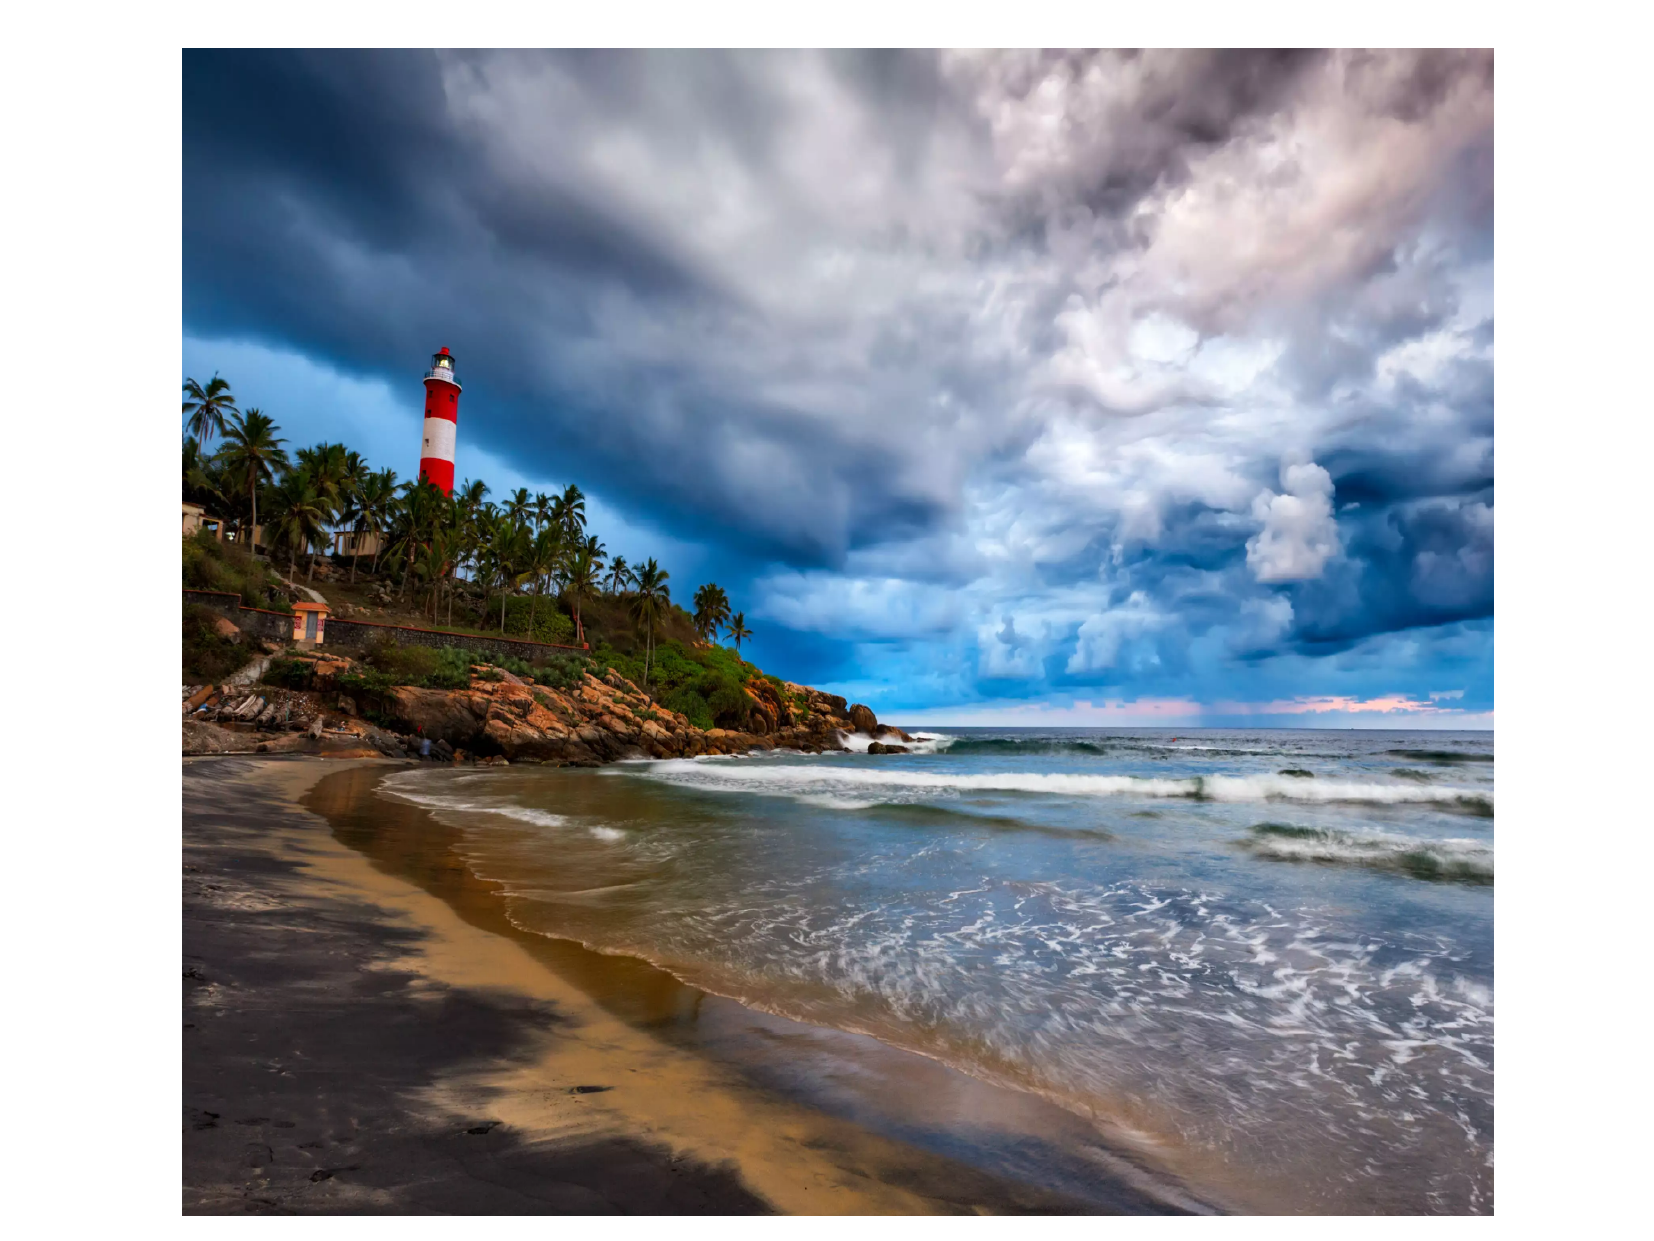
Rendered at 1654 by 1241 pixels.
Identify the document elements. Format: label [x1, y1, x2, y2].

picture [182, 48, 1494, 1216]
